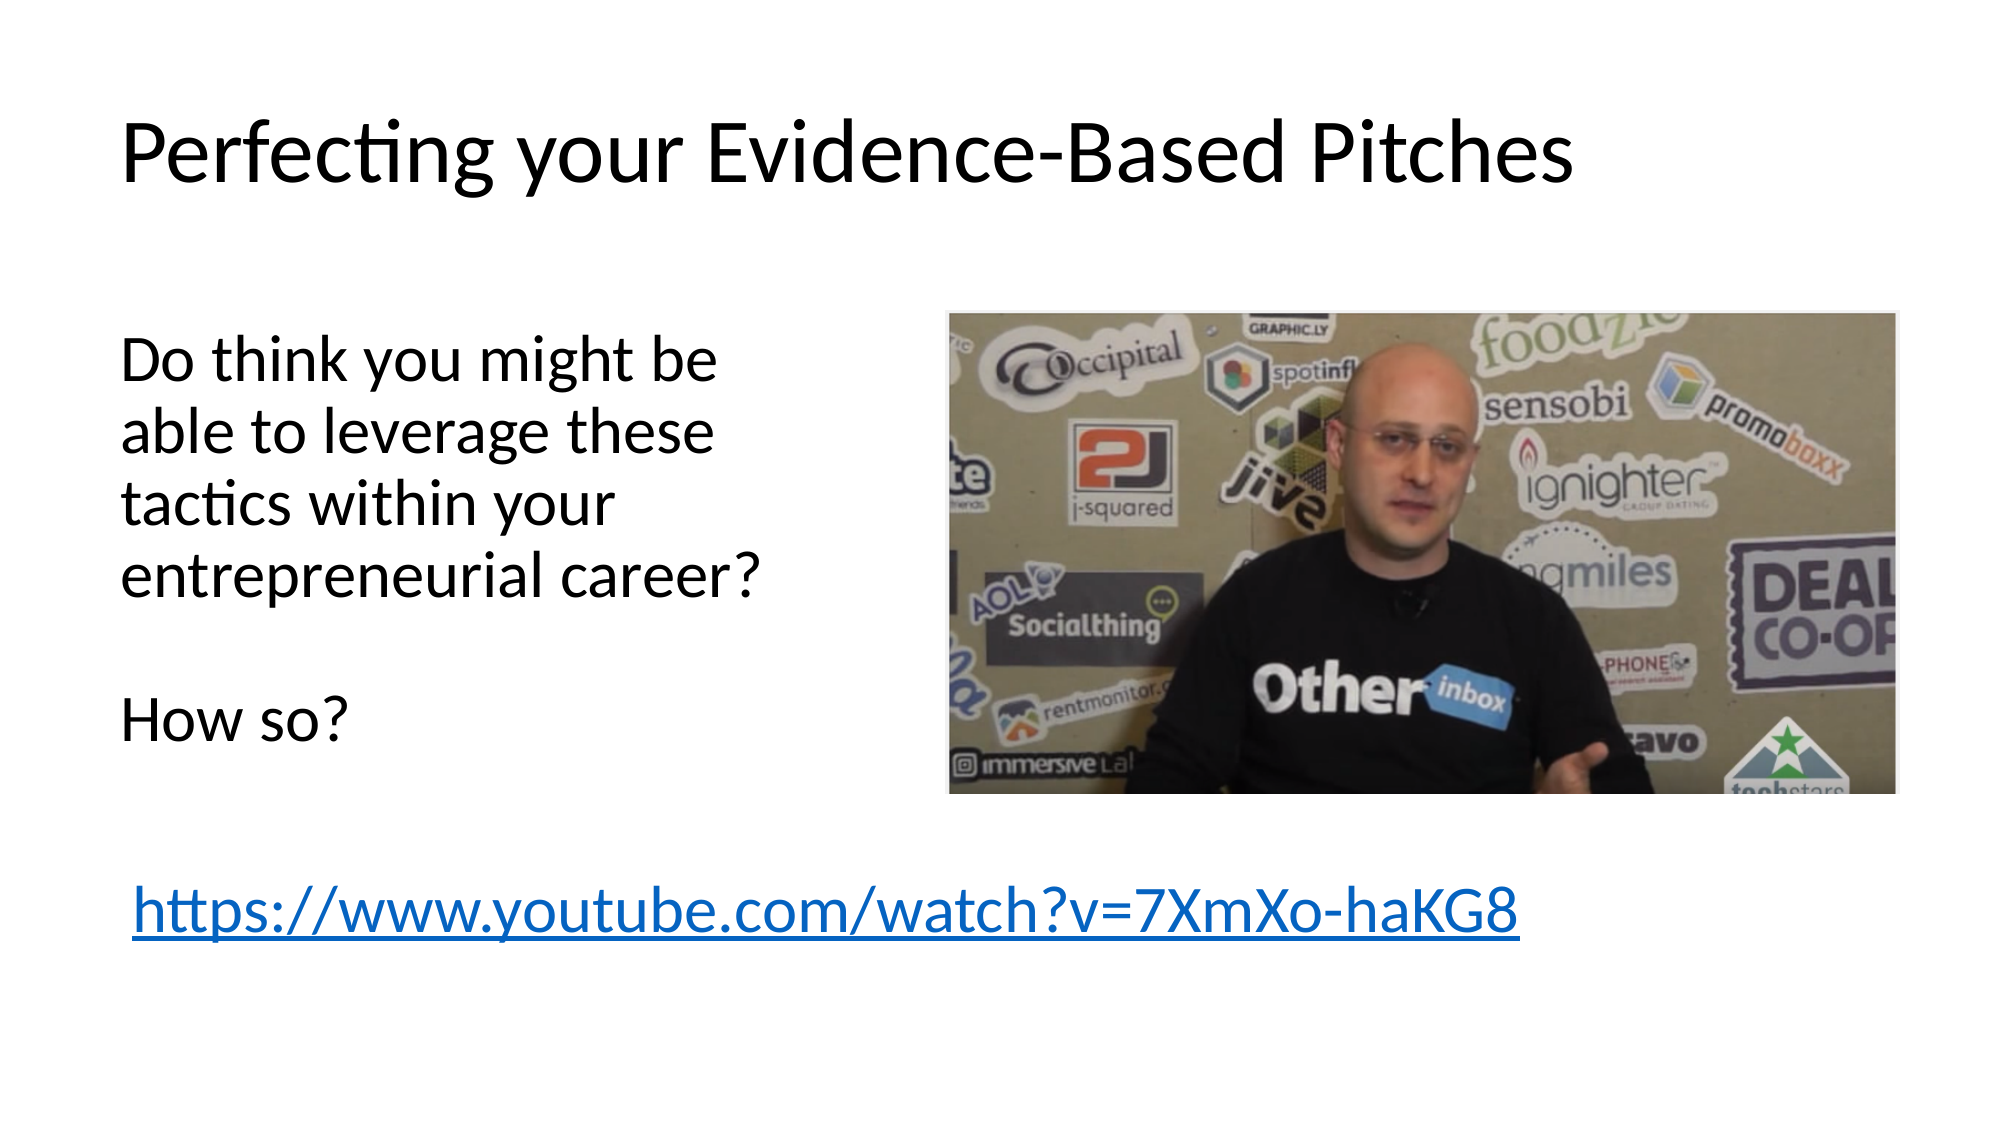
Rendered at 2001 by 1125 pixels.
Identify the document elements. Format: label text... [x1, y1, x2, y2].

list https://www.youtube.com/watch?v=7XmXo-haKG8 [112, 854, 2000, 1057]
picture [945, 310, 1900, 794]
title Perfecting your Evidence-Based Pitches [99, 45, 1900, 223]
list Do think you might be able to leverage these tactics within your entrepreneurial career? How so? [99, 233, 802, 794]
